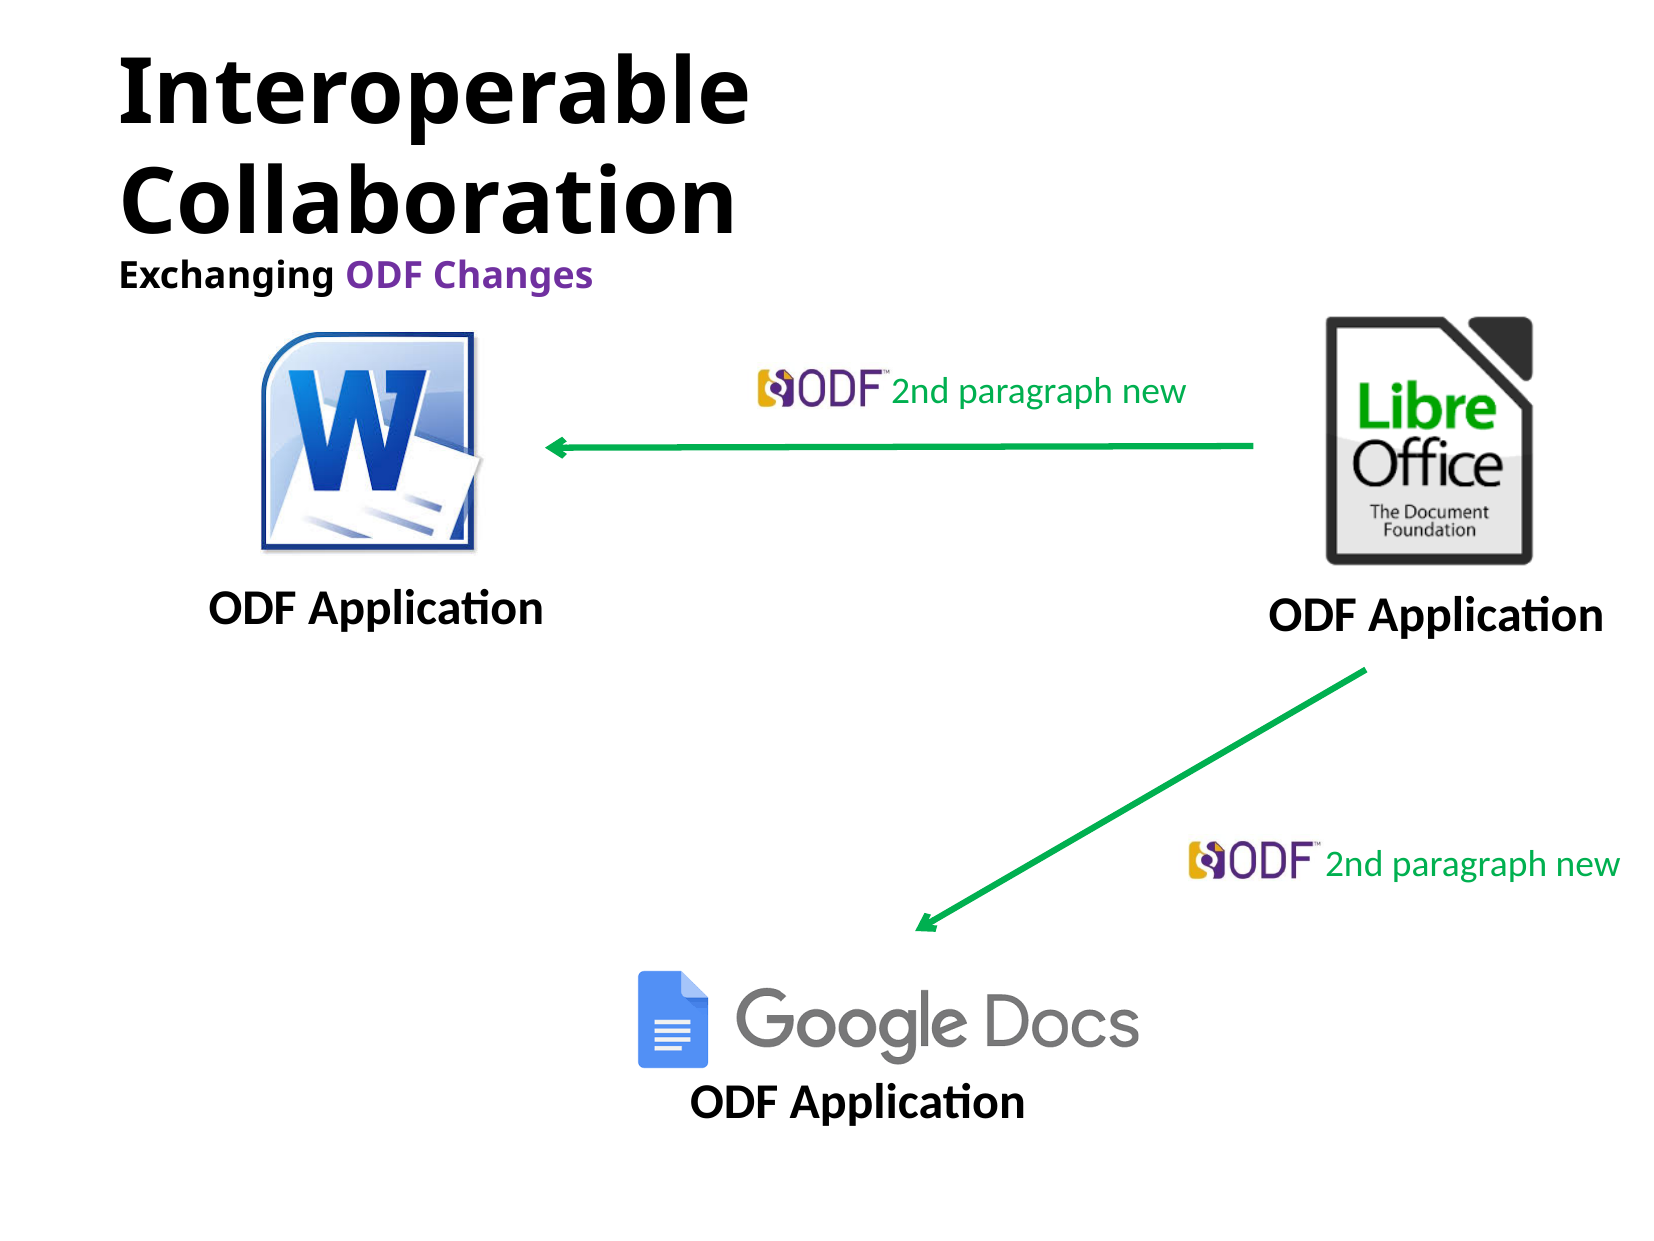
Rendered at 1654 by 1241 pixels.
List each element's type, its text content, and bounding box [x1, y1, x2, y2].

text_box ODF Application [1253, 574, 1645, 650]
picture [738, 343, 913, 438]
text_box 2nd paragraph new [777, 346, 1297, 422]
text_box 2nd paragraph new [1208, 819, 1654, 895]
picture [260, 330, 487, 557]
text_box ODF Application [193, 567, 615, 643]
picture [1297, 309, 1561, 572]
picture [637, 970, 1139, 1069]
text_box Interoperable Collaboration Exchanging ODF Changes [118, 75, 1359, 253]
picture [1169, 815, 1344, 910]
text_box ODF Application [675, 1060, 1097, 1136]
